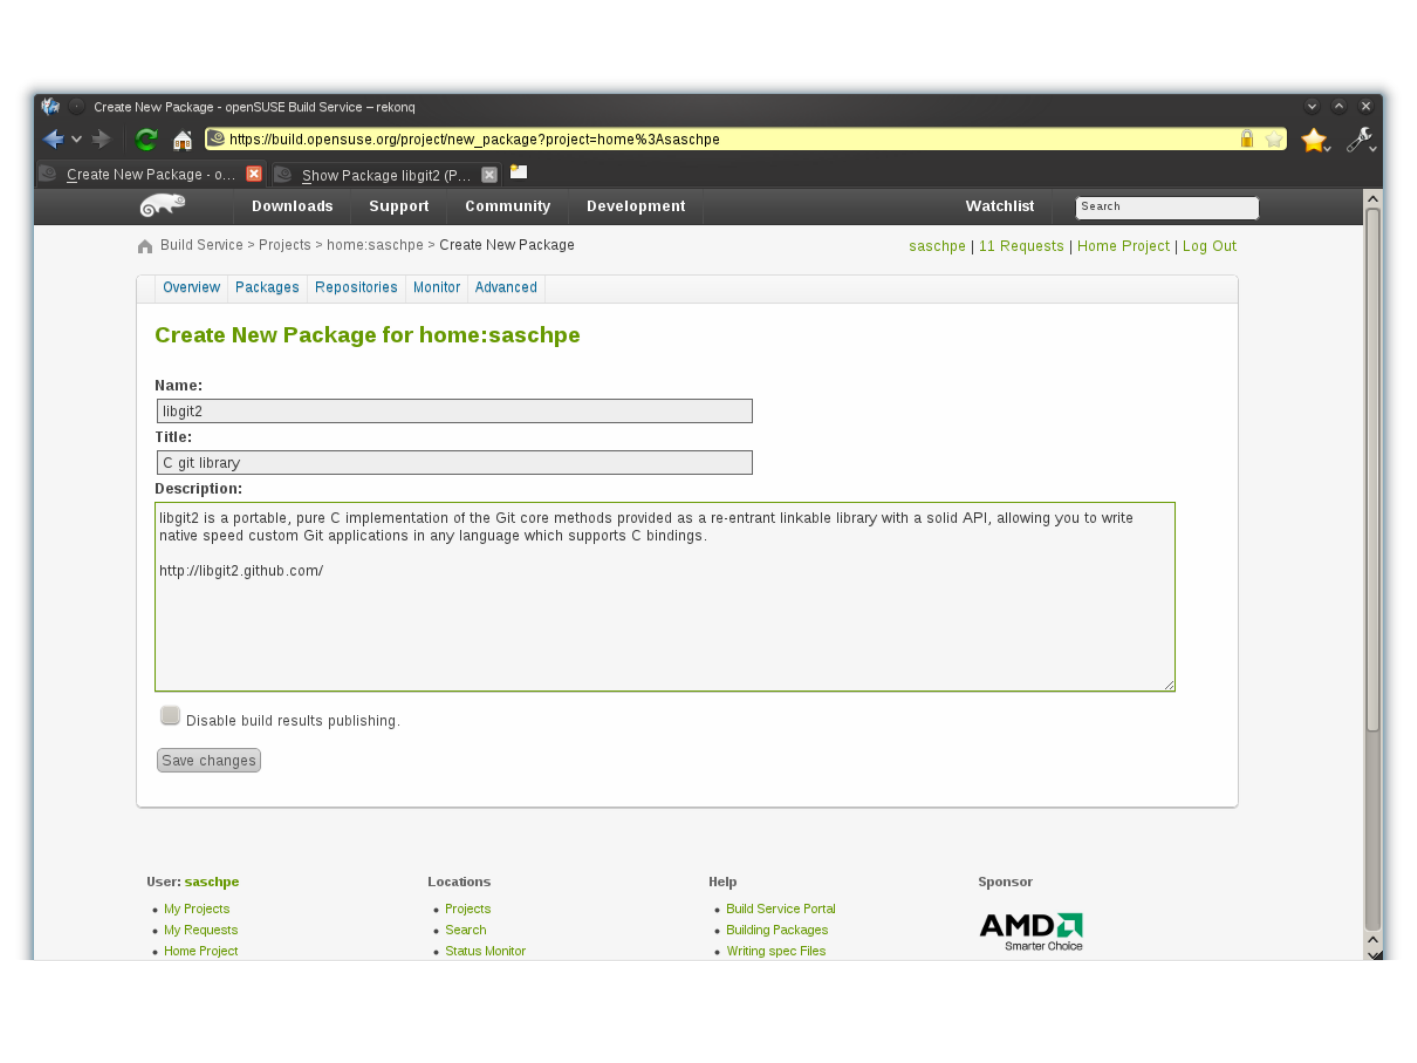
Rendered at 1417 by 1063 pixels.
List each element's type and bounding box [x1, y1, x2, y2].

picture [0, 60, 1417, 1000]
